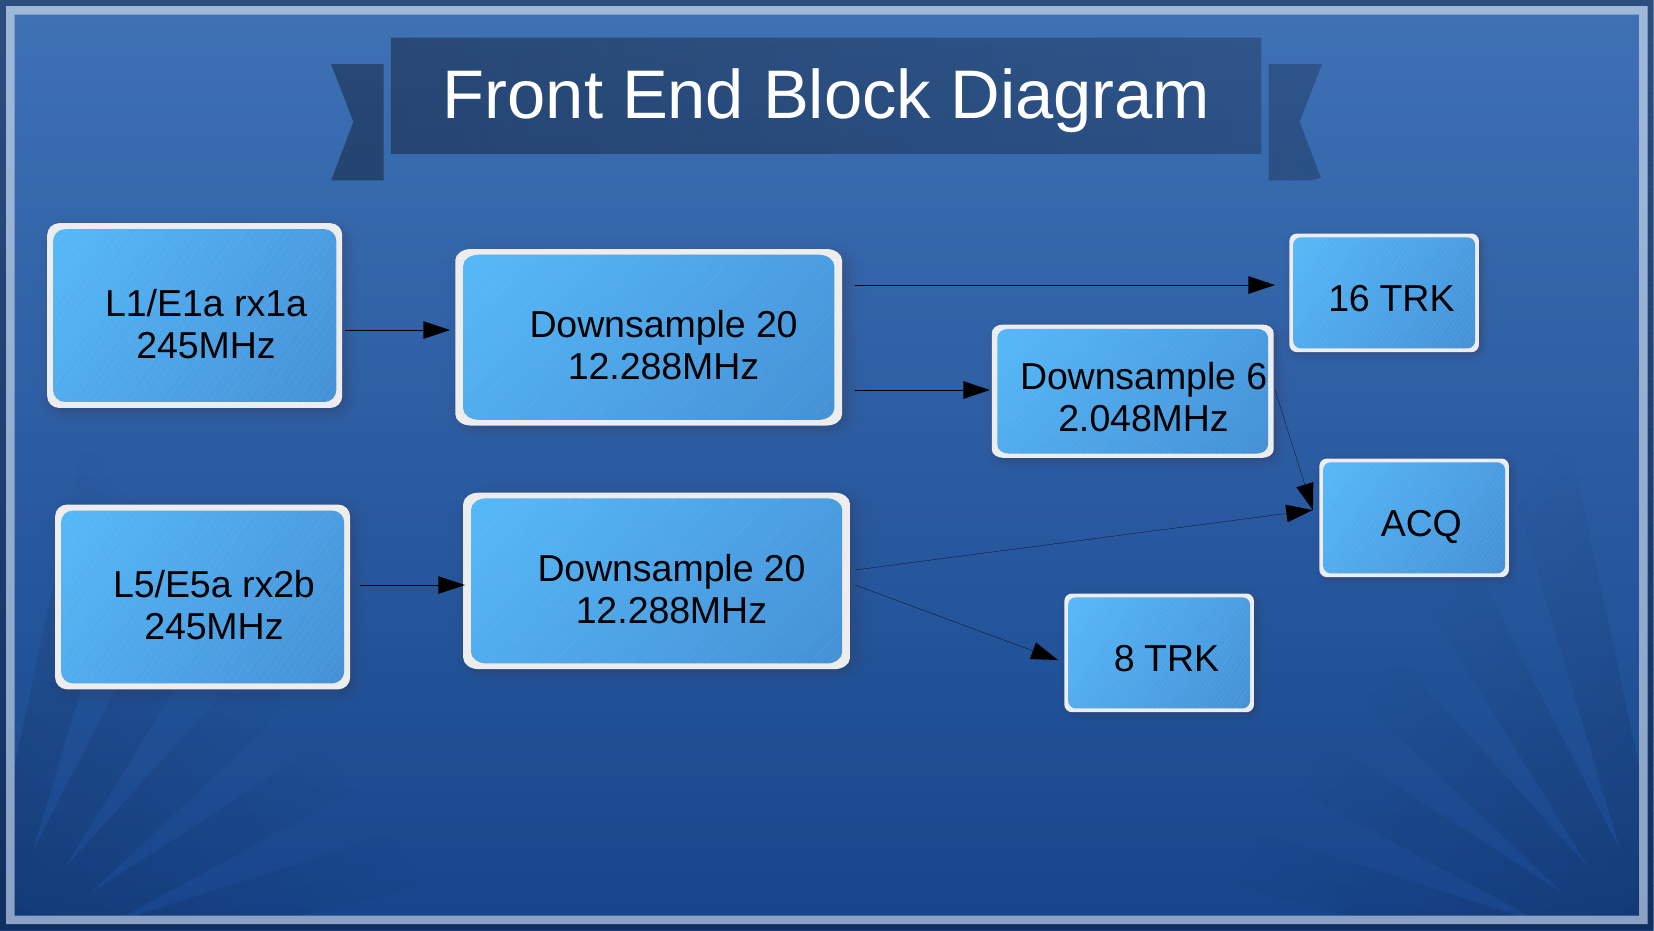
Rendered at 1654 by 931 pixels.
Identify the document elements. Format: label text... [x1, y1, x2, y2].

picture [1057, 585, 1276, 732]
picture [37, 210, 376, 439]
picture [982, 225, 1501, 481]
picture [45, 491, 383, 721]
picture [450, 480, 893, 699]
picture [442, 236, 886, 455]
title Front End Block Diagram [389, 35, 1264, 154]
picture [1312, 450, 1531, 597]
